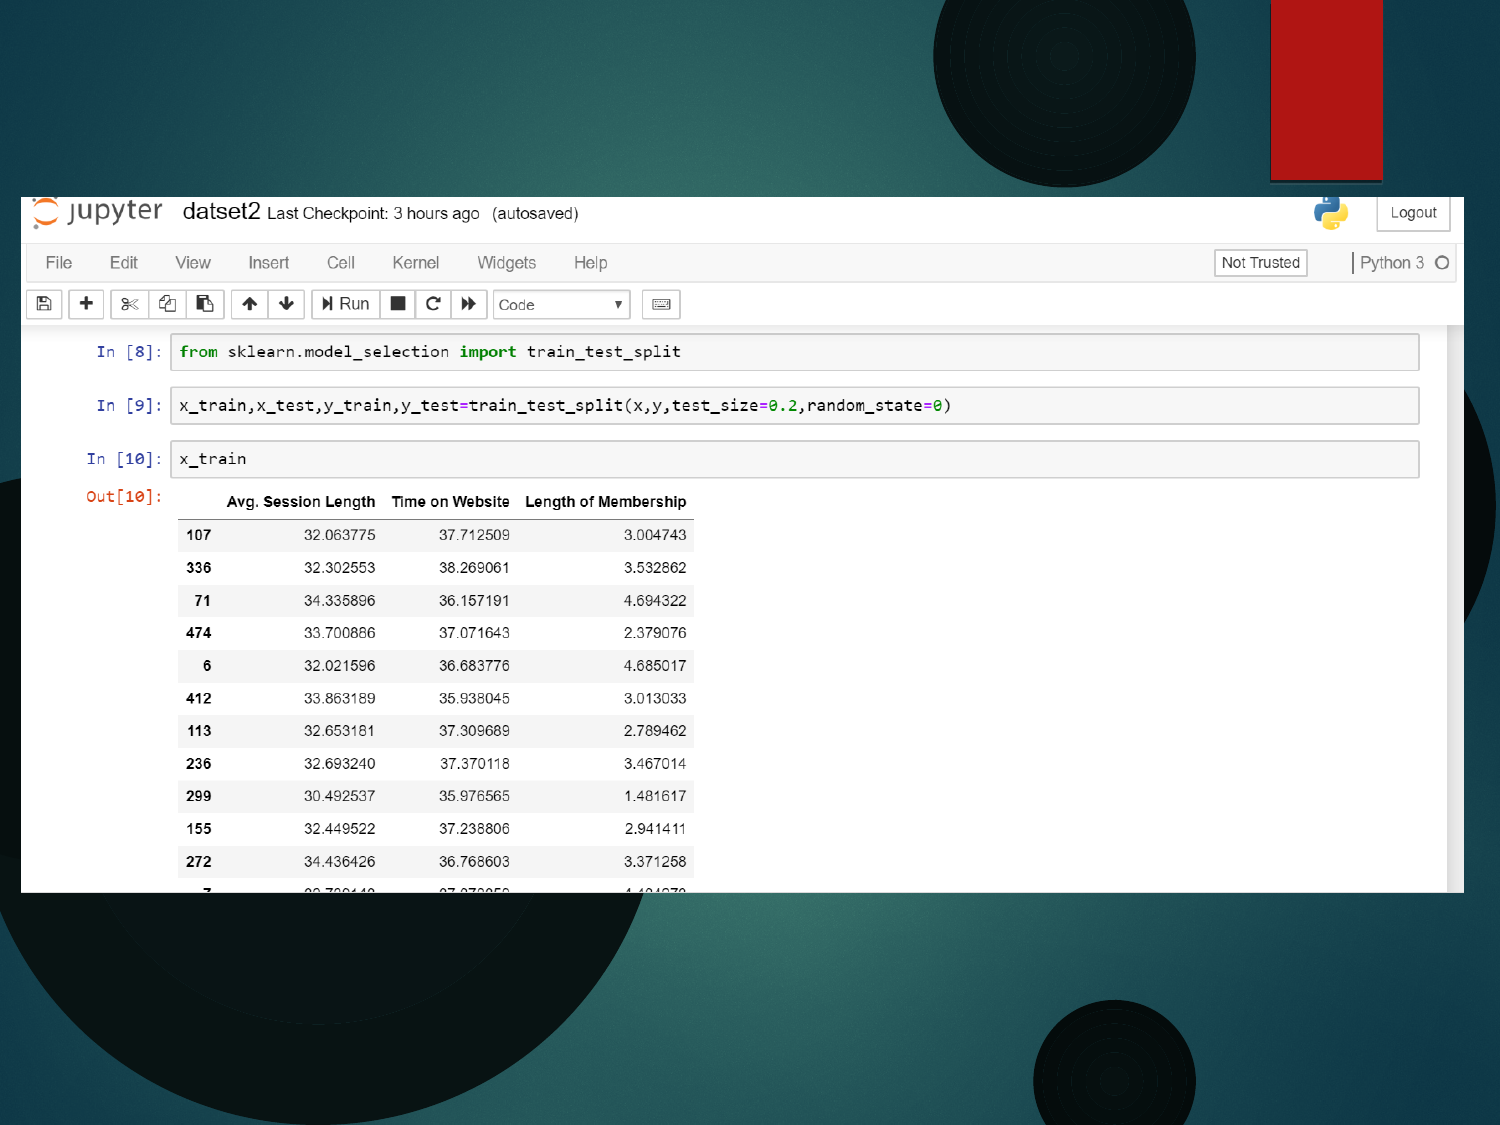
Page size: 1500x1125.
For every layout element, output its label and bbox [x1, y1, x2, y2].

picture [21, 197, 1464, 893]
